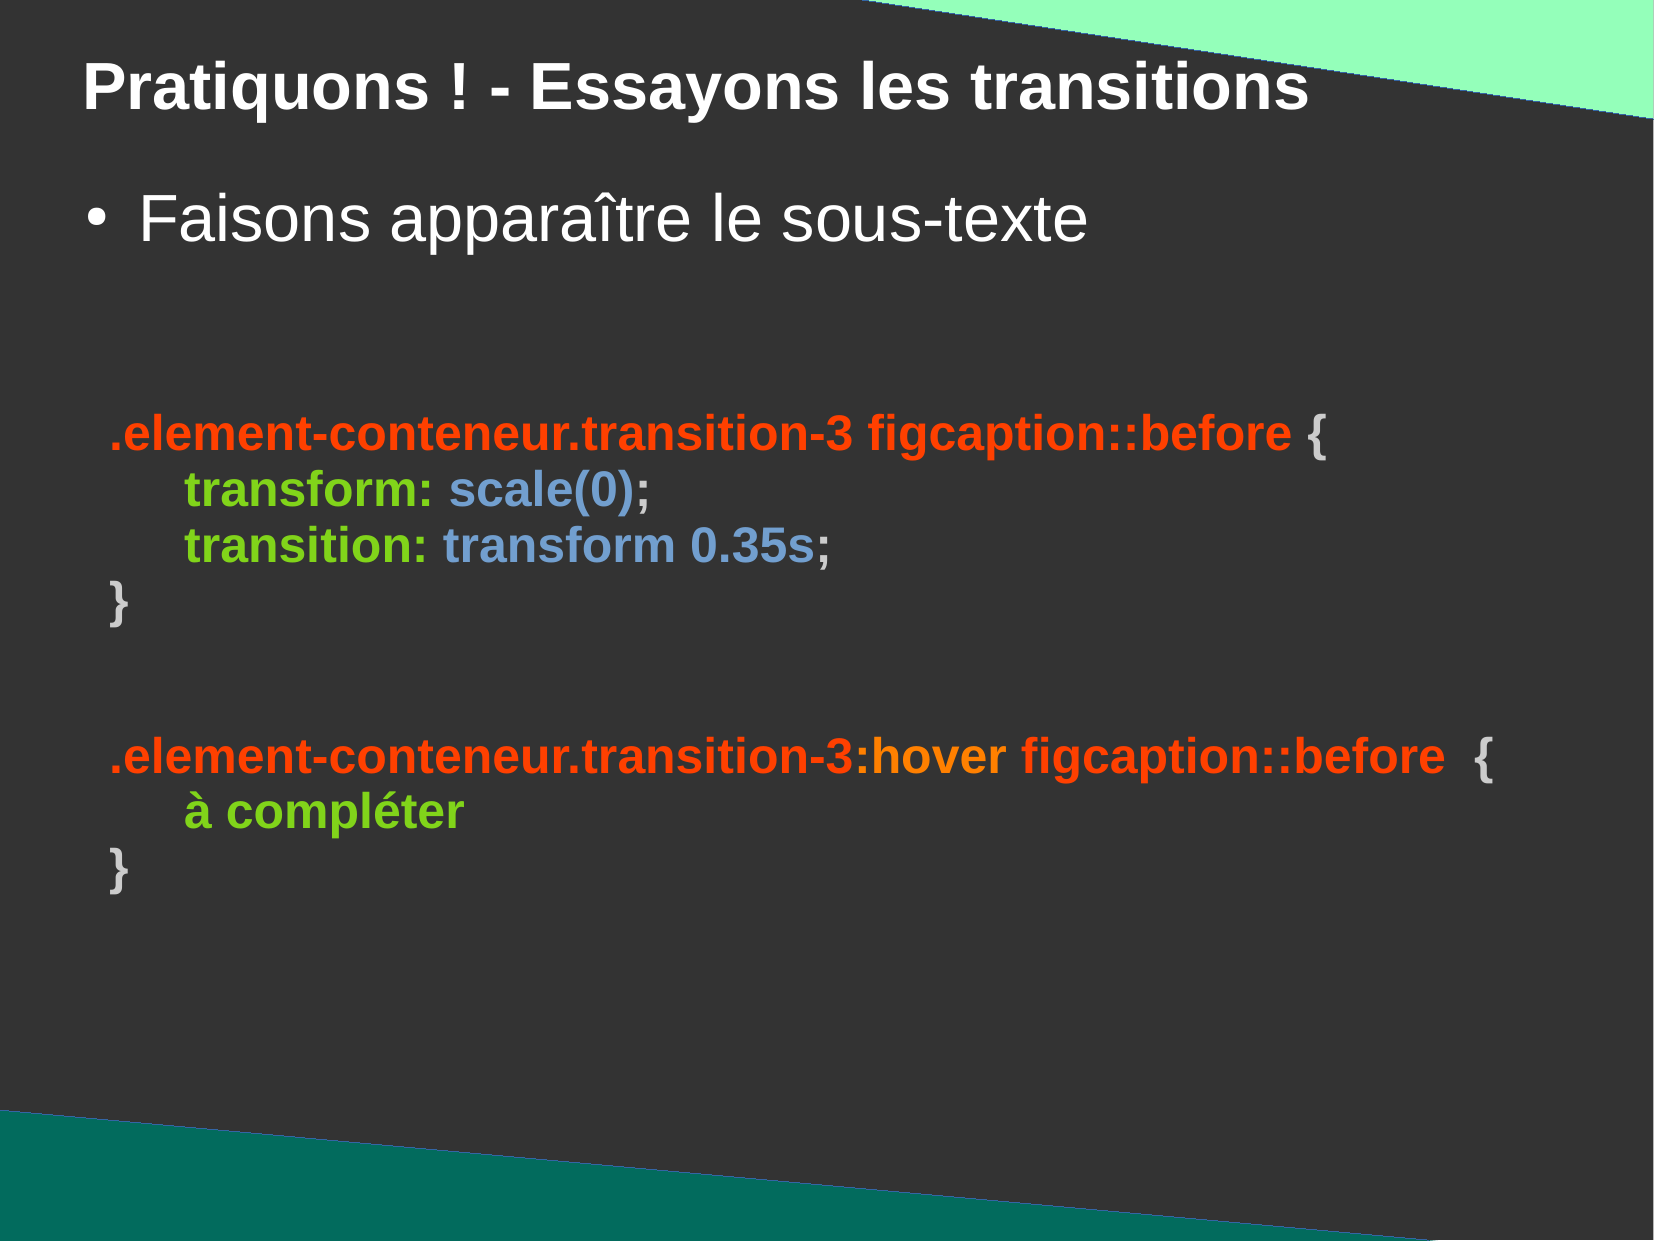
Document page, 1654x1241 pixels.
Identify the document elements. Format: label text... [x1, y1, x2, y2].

title Pratiquons ! - Essayons les transitions [82, 49, 1630, 199]
text_box [862, 0, 1654, 120]
text_box .element-conteneur.transition-3 figcaption::before { transform: scale(0); transition: transform 0.35s; } [94, 398, 1418, 692]
text_box .element-conteneur.transition-3:hover figcaption::before { à compléter } [94, 720, 1571, 959]
list Faisons apparaître le sous-texte [67, 180, 1607, 378]
